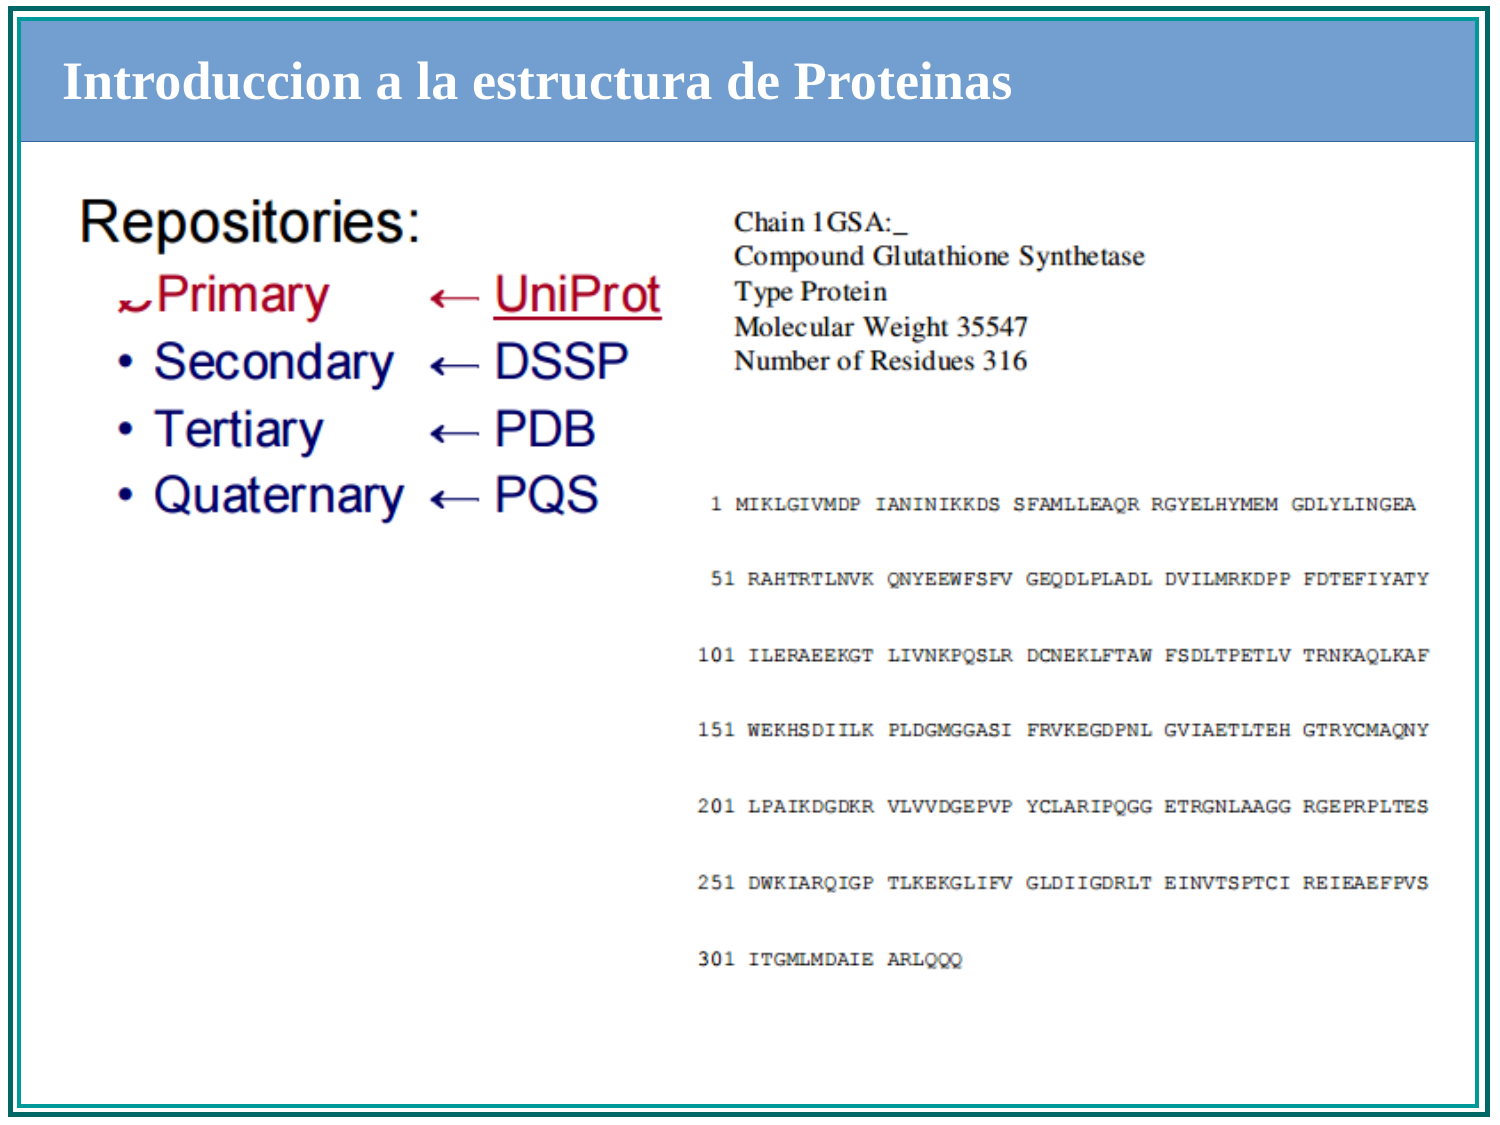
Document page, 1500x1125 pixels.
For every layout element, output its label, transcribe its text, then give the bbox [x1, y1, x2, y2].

picture [67, 173, 1457, 1013]
text_box [21, 21, 1475, 142]
text_box Introduccion a la estructura de Proteinas [47, 38, 1335, 142]
